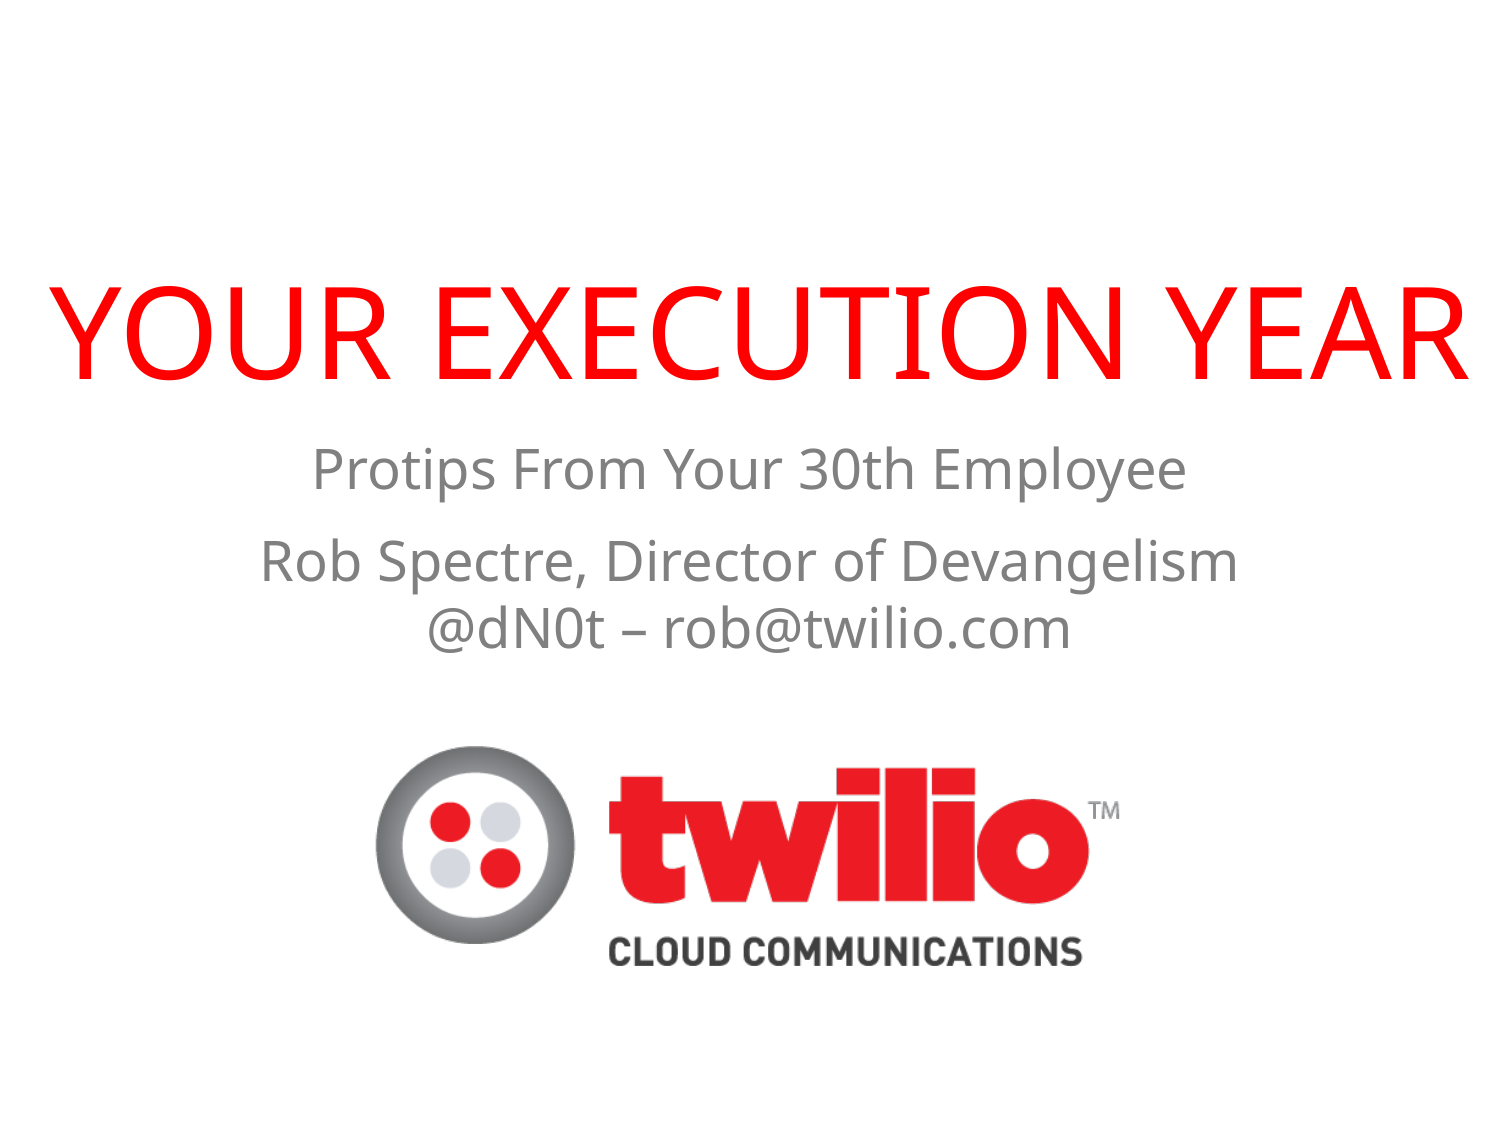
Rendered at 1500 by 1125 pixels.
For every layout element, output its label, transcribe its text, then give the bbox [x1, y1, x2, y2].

title YOUR EXECUTION YEAR [22, 176, 1500, 481]
list Protips From Your 30th Employee Rob Spectre, Director of Devangelism @dN0t – rob@twilio.com [112, 424, 1388, 736]
picture [354, 736, 1146, 993]
